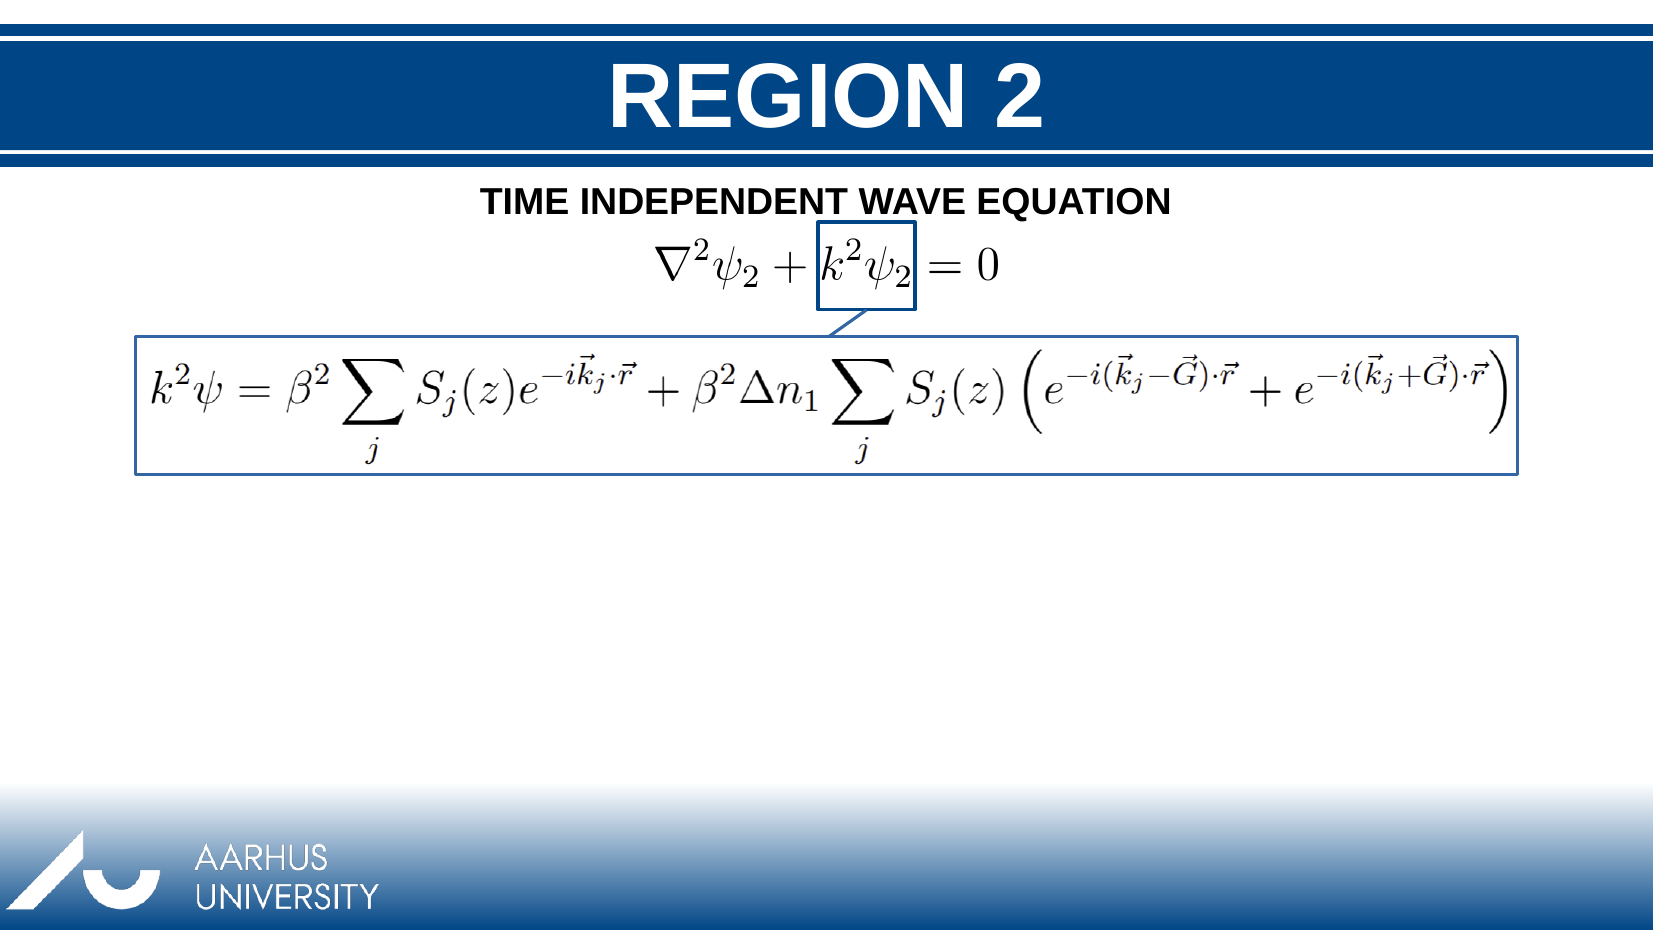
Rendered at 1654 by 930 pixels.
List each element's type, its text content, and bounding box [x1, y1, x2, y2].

picture [917, 229, 1012, 301]
picture [137, 338, 1516, 474]
picture [5, 829, 414, 917]
picture [820, 229, 913, 301]
picture [641, 229, 816, 301]
title REGION 2 [0, 41, 1653, 151]
text_box TIME INDEPENDENT WAVE EQUATION [465, 172, 1188, 230]
